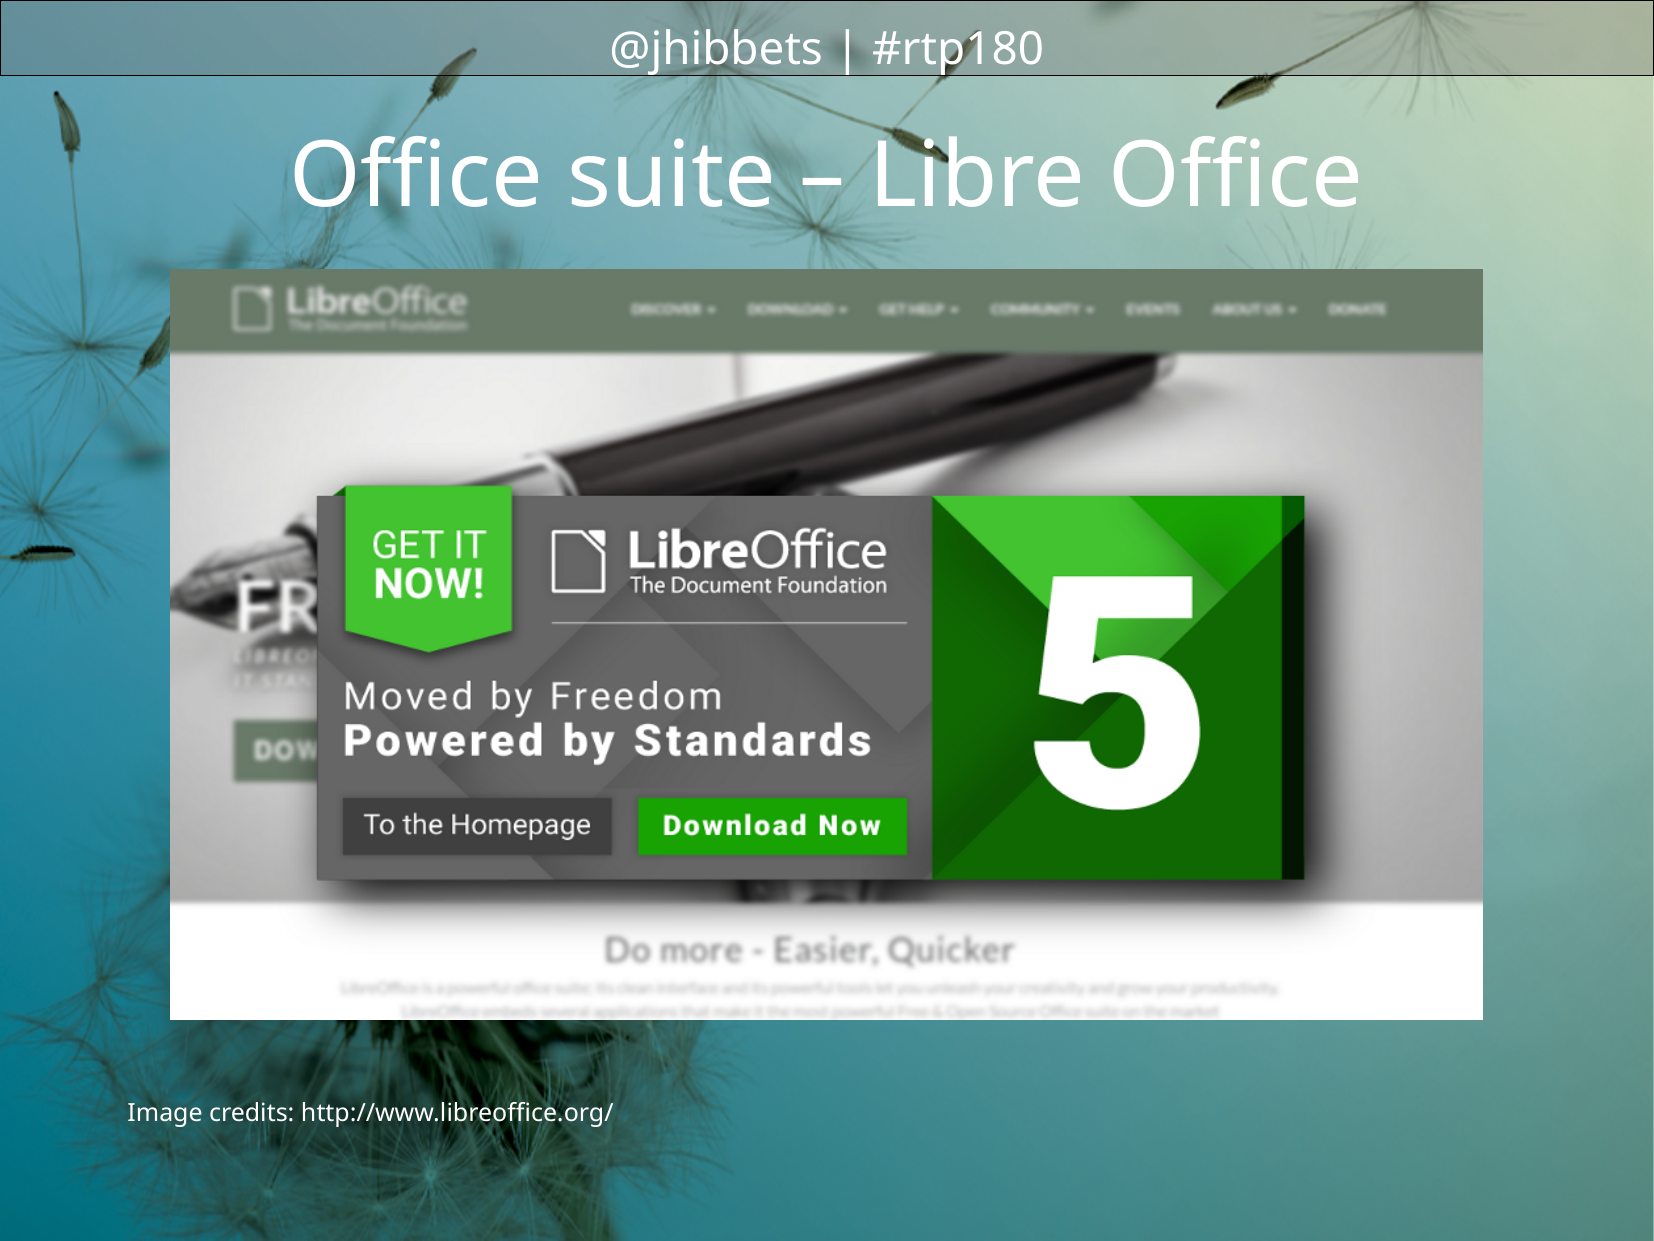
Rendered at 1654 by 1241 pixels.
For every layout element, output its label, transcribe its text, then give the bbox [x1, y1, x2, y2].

text_box Image credits: http://www.libreoffice.org/ [112, 1087, 648, 1131]
picture [0, 76, 1654, 1241]
title Office suite – Libre Office [82, 67, 1571, 275]
